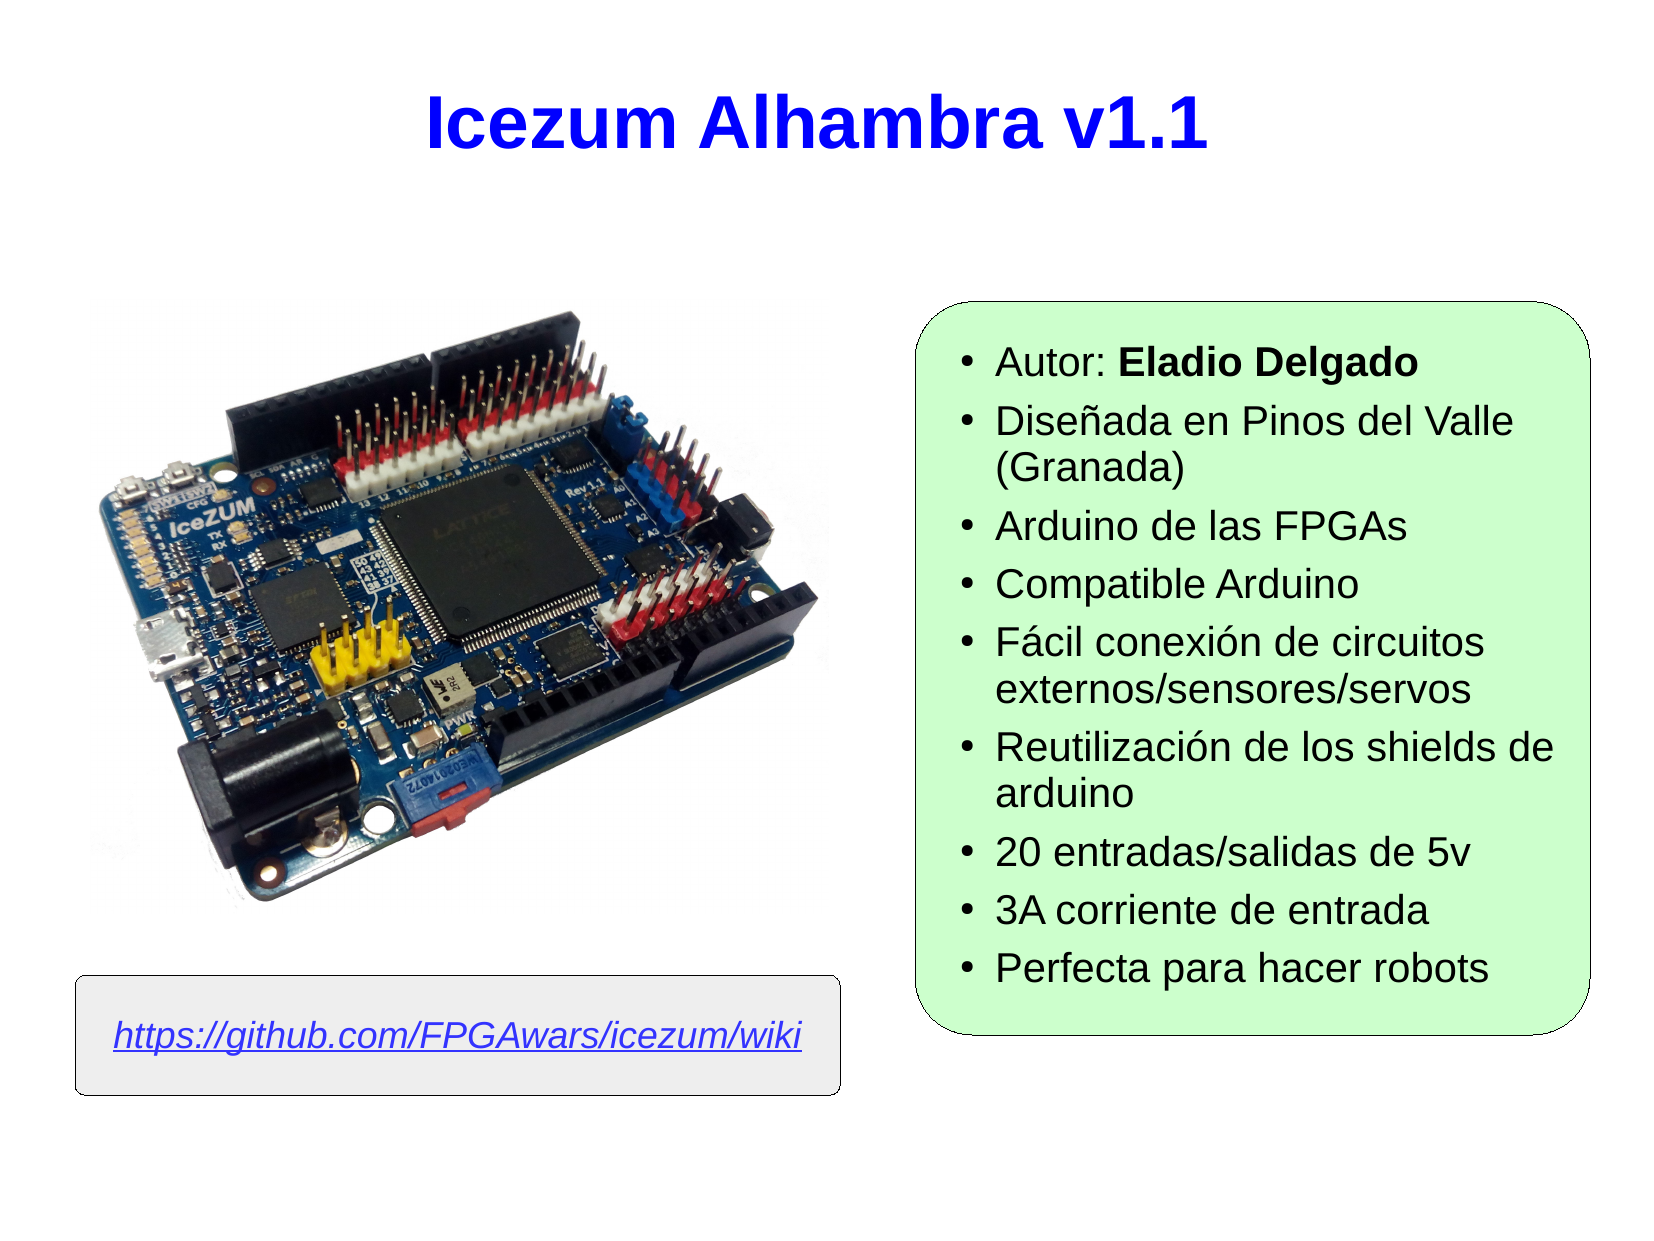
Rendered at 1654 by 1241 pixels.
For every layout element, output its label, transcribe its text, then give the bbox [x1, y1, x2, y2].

text_box Autor: Eladio Delgado Diseñada en Pinos del Valle (Granada) Arduino de las FPGAs Compatible Arduino Fácil conexión de circuitos externos/sensores/servos Reutilización de los shields de arduino 20 entradas/salidas de 5v 3A corriente de entrada Perfecta para hacer robots [945, 331, 1591, 1058]
text_box Icezum Alhambra v1.1 [90, 73, 1546, 211]
picture [90, 299, 829, 914]
text_box https://github.com/FPGAwars/icezum/wiki [75, 975, 841, 1096]
text_box [915, 301, 1583, 1028]
